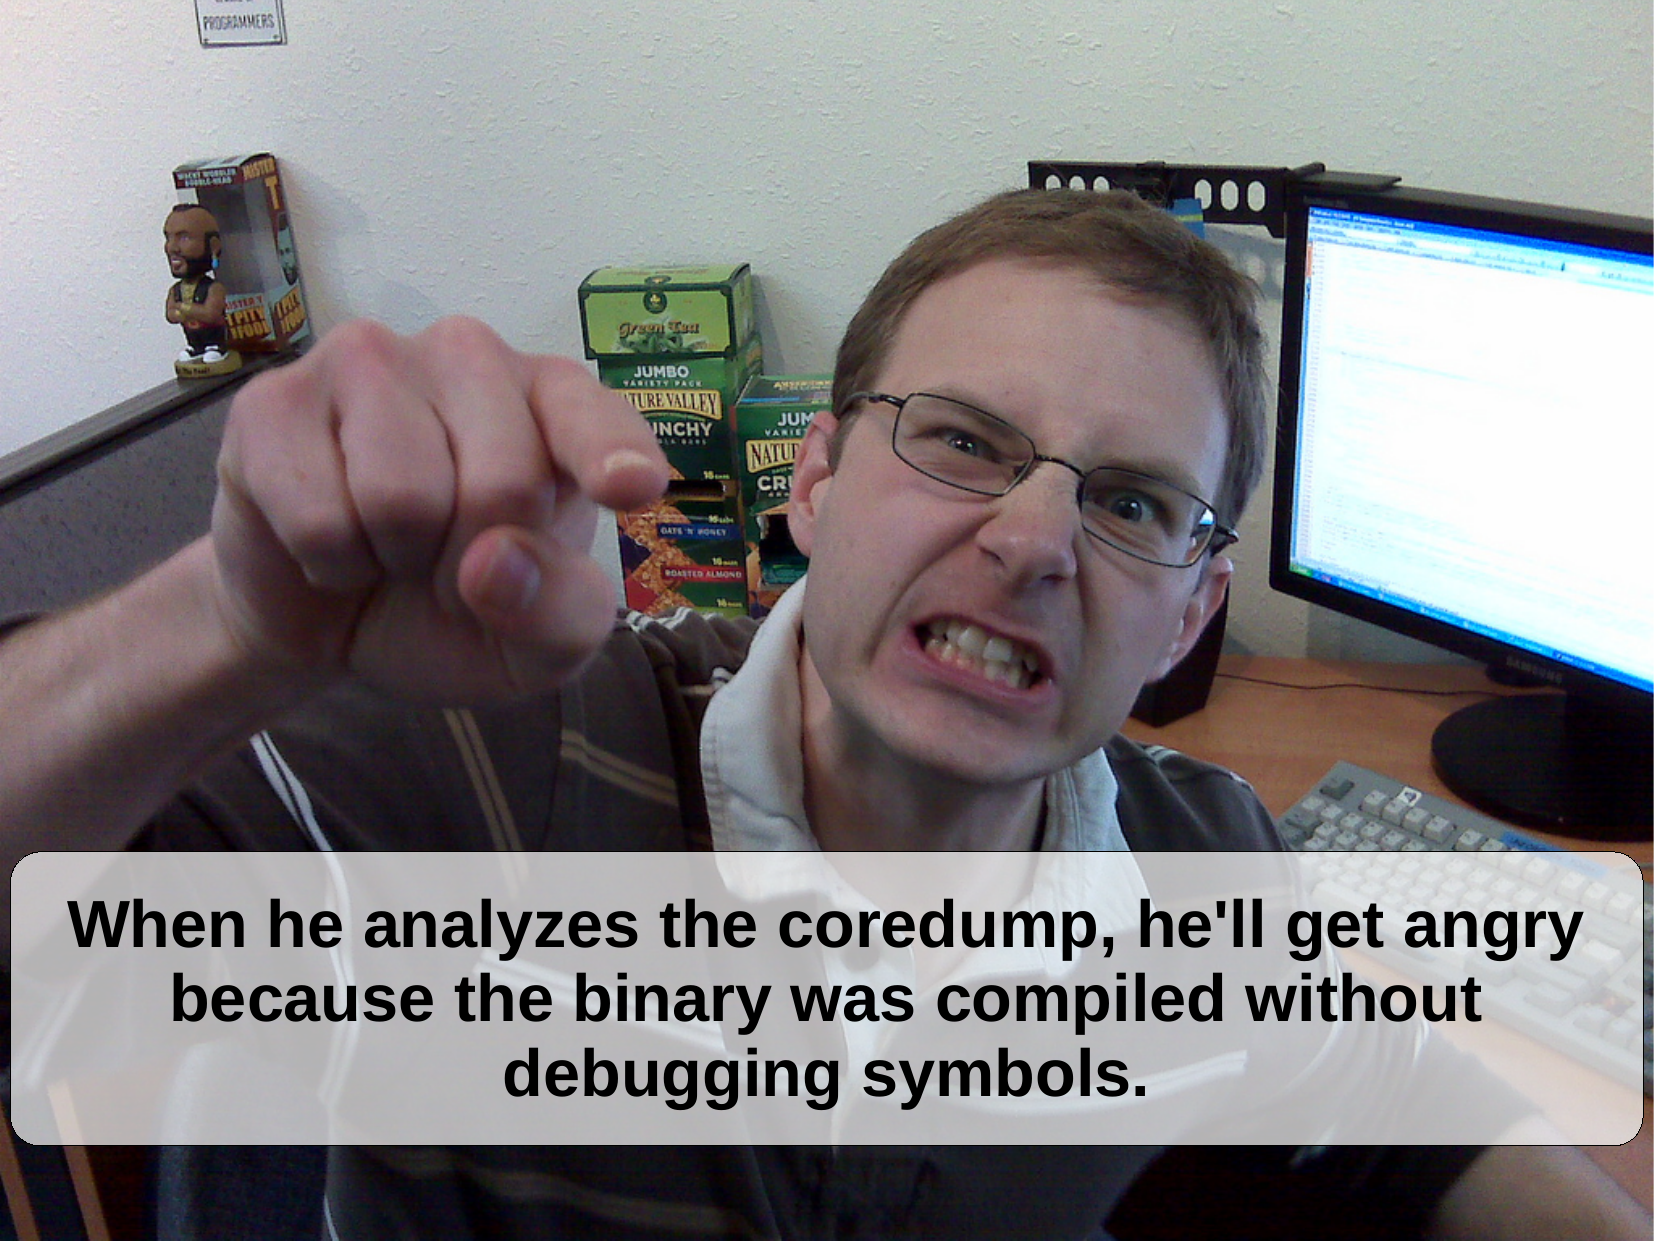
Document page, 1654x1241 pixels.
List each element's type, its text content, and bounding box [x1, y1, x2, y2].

text_box When he analyzes the coredump, he'll get angry because the binary was compiled without debugging symbols. [10, 851, 1644, 1146]
picture [0, 0, 1654, 1241]
